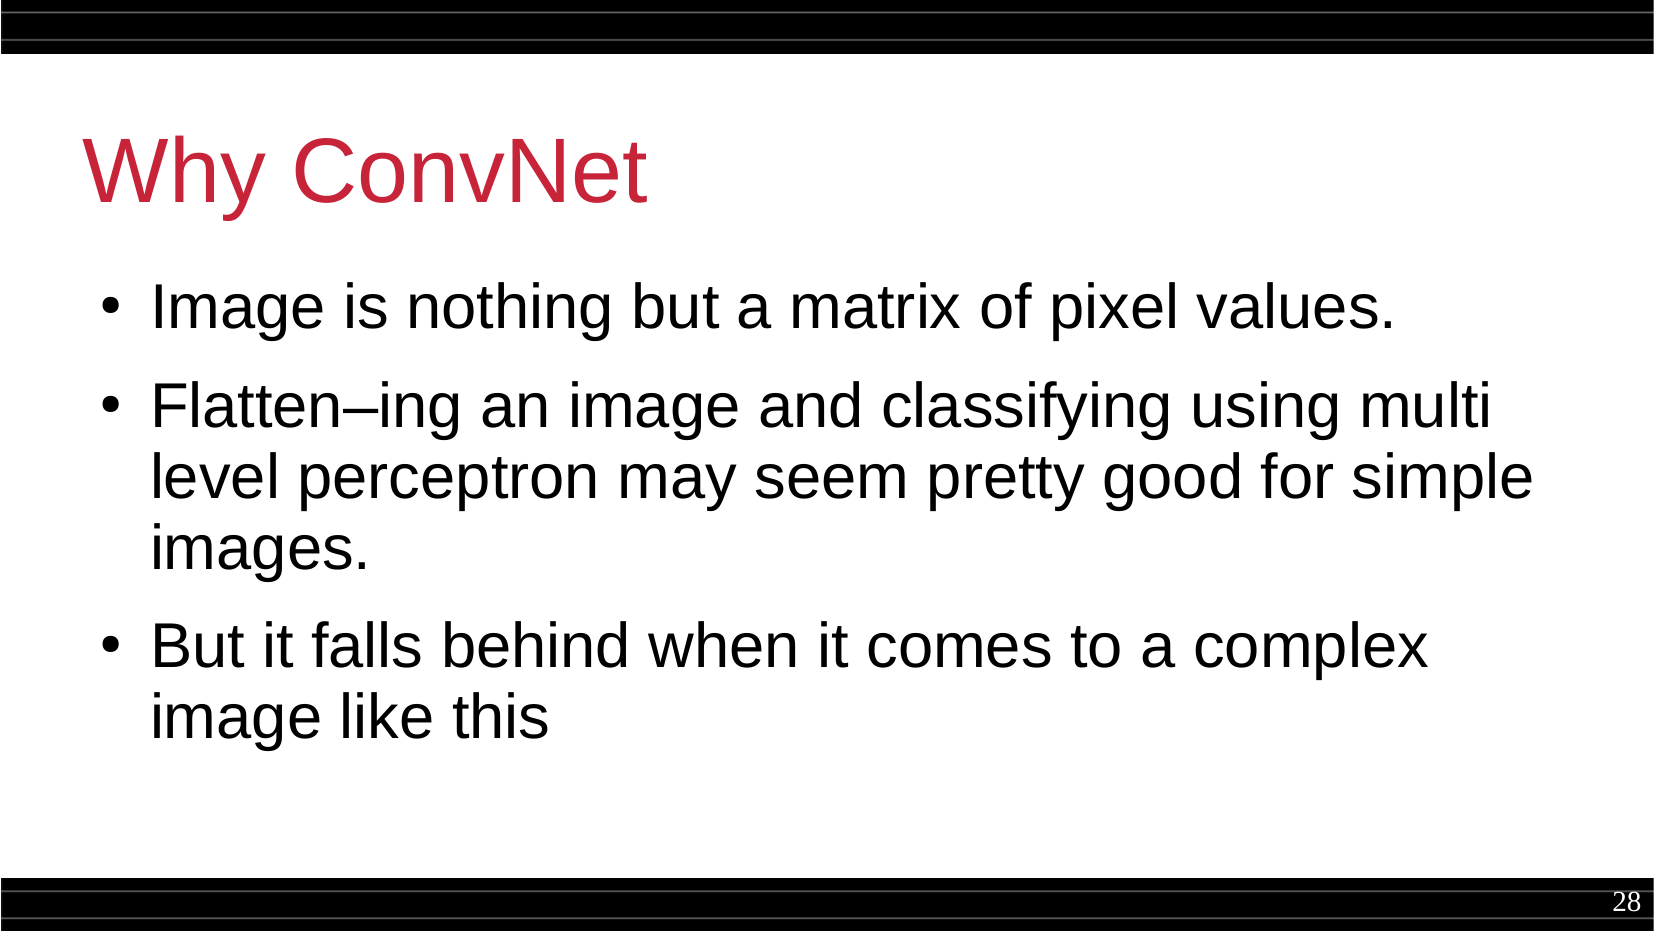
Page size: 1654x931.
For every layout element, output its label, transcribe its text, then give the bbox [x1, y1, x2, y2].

picture [1, 878, 1654, 931]
list Image is nothing but a matrix of pixel values. Flatten–ing an image and classifying using multi level perceptron may seem pretty good for simple images. But it falls behind when it comes to a complex image like this [82, 271, 1571, 758]
title Why ConvNet [82, 92, 1571, 249]
picture [1, 0, 1654, 54]
